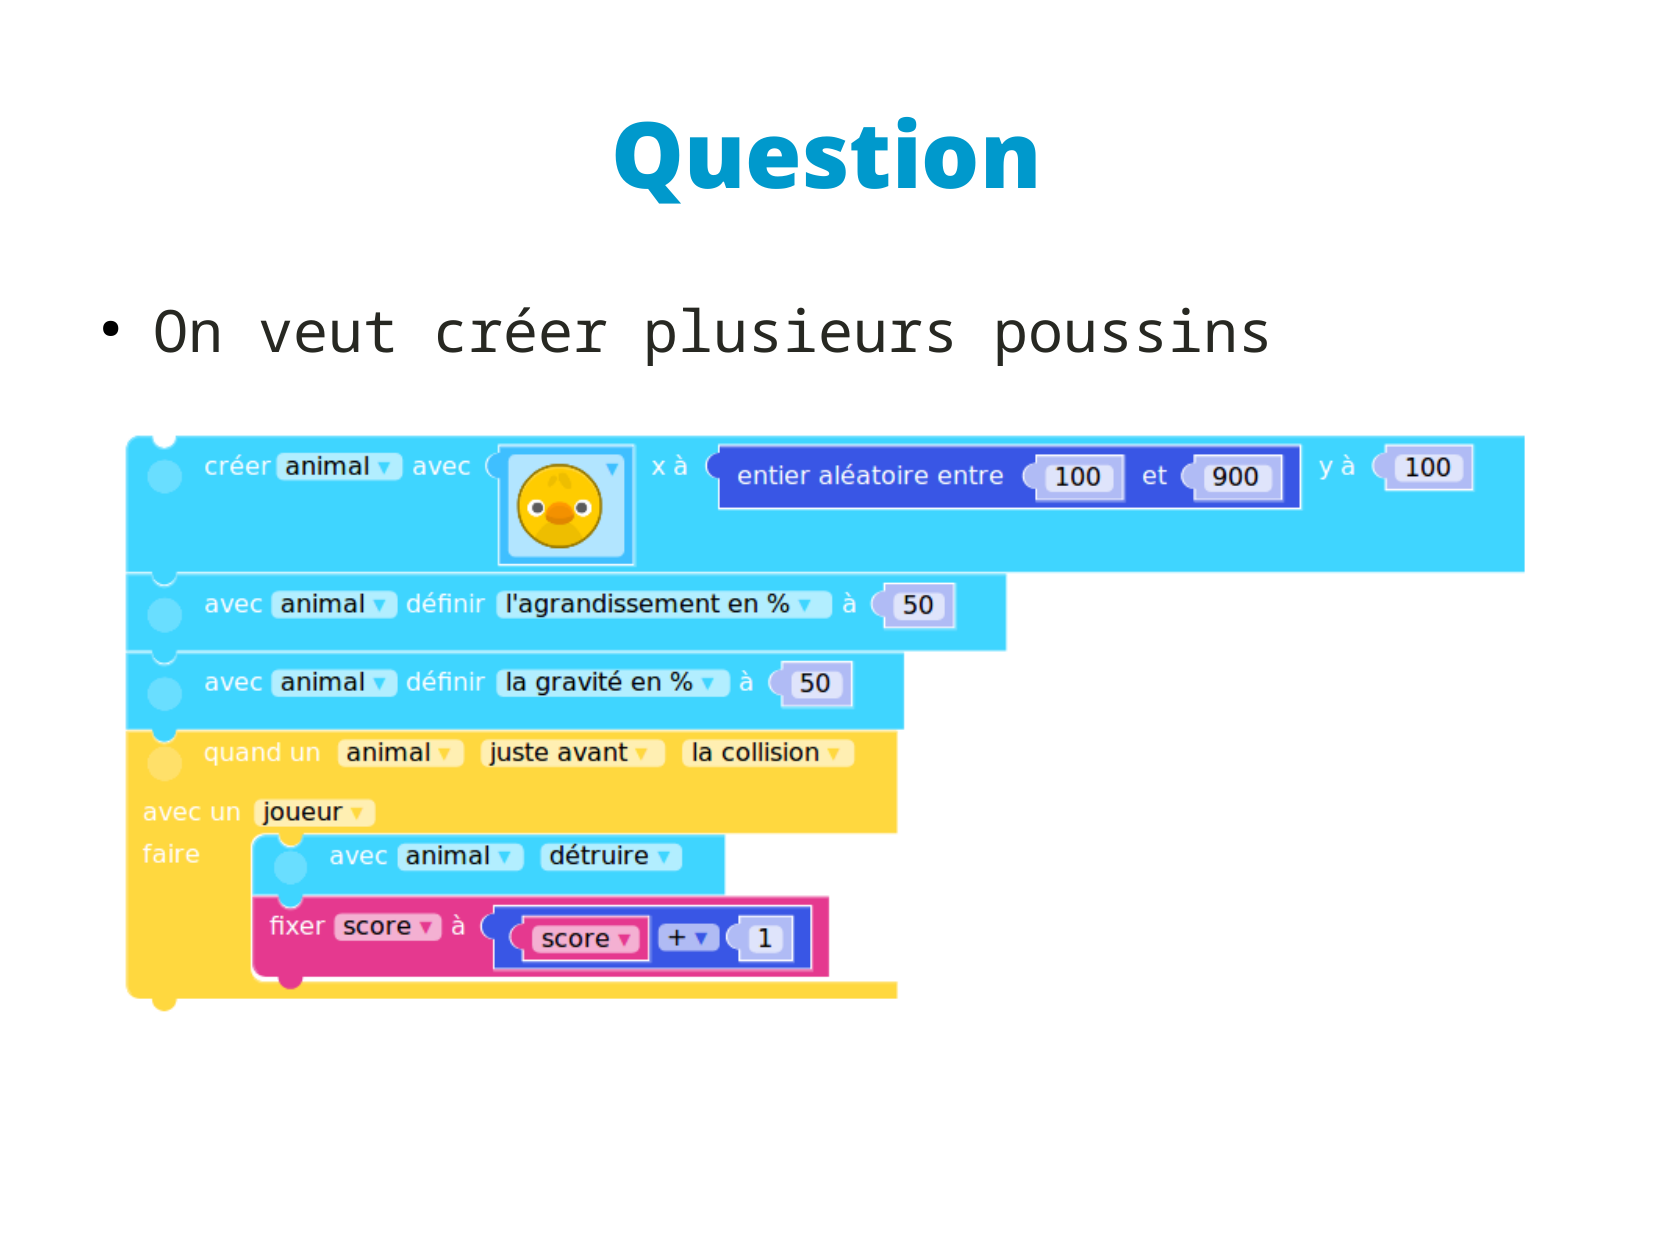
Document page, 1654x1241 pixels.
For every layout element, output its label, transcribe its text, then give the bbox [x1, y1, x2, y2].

list On veut créer plusieurs poussins [82, 290, 1571, 1010]
picture [115, 425, 1539, 1024]
title Question [82, 49, 1571, 257]
